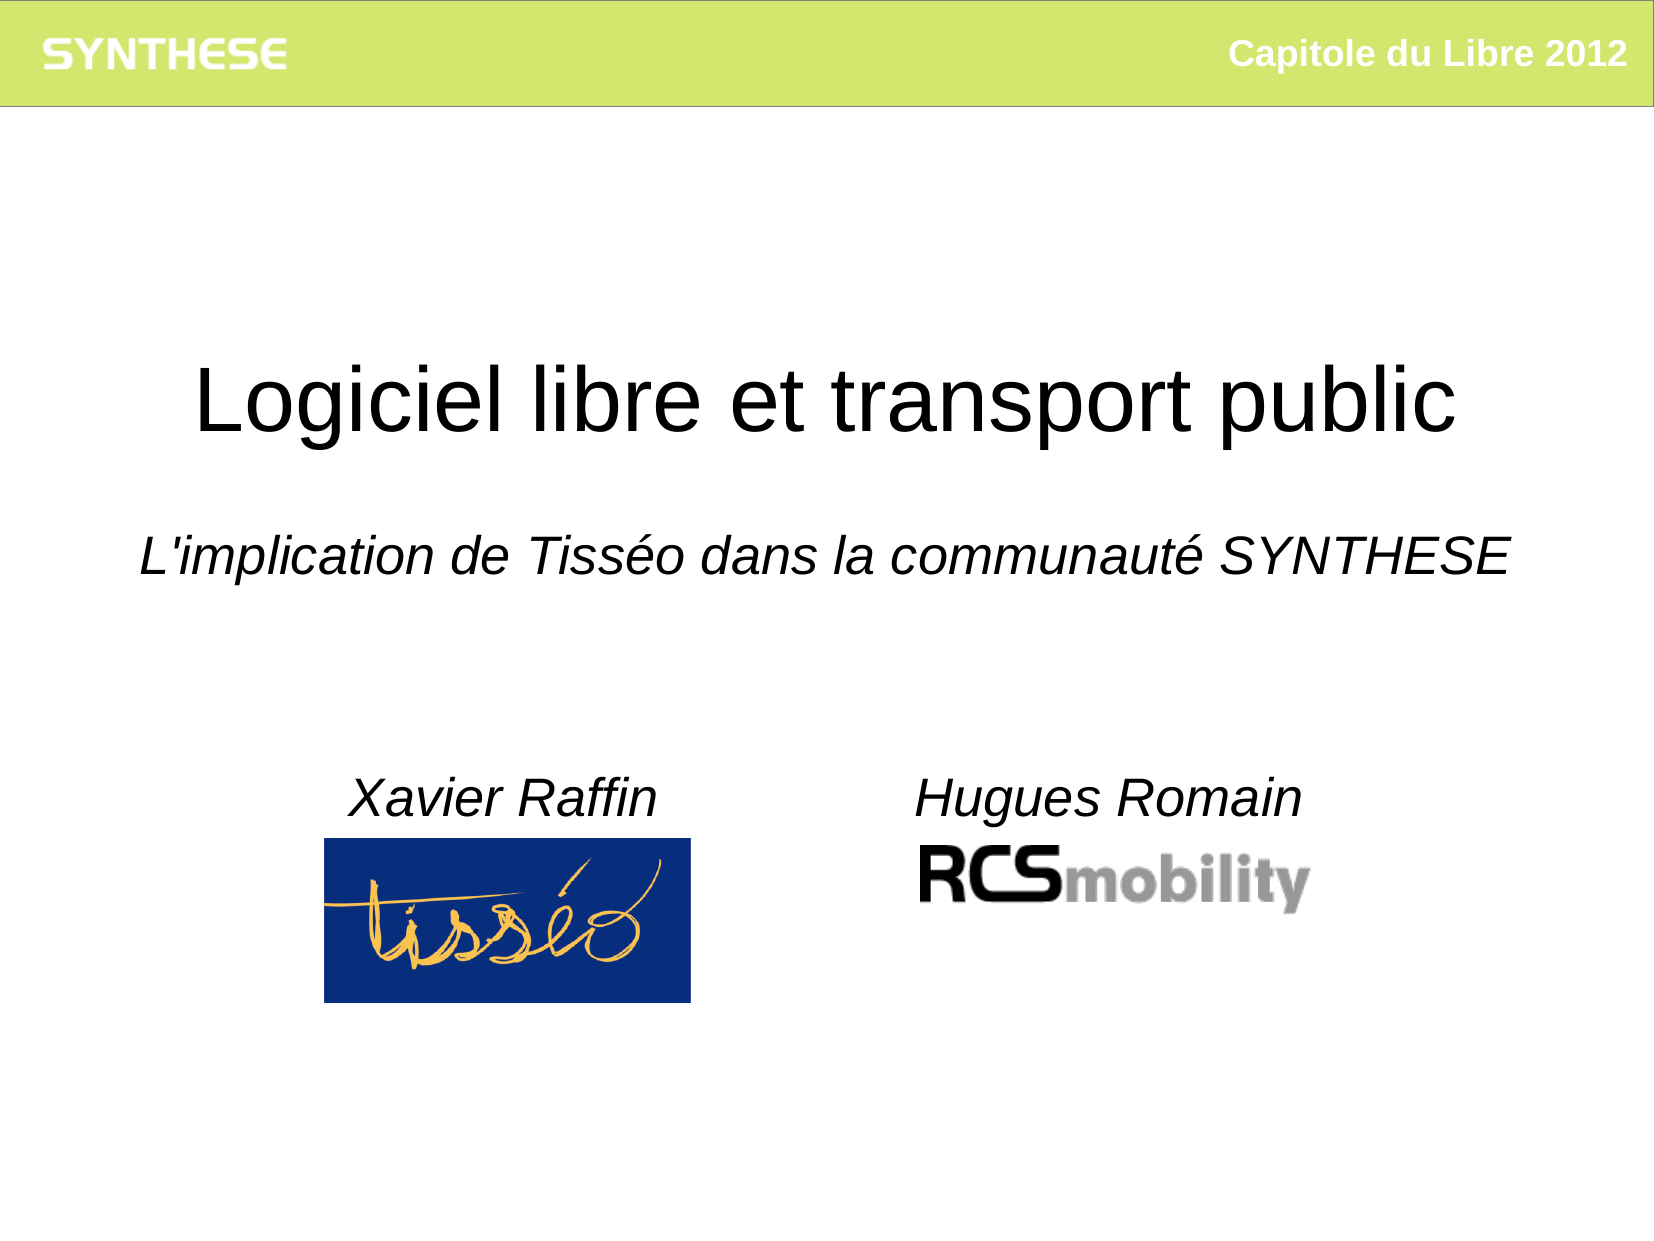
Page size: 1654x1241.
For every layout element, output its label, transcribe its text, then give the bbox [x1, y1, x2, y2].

picture [324, 838, 691, 1003]
text_box Capitole du Libre 2012 [0, 0, 1654, 107]
picture [920, 845, 1312, 916]
picture [41, 35, 292, 73]
subtitle Logiciel libre et transport public L'implication de Tisséo dans la communauté SYNTHESE Xavier Raffin Hugues Romain [82, 138, 1571, 1099]
